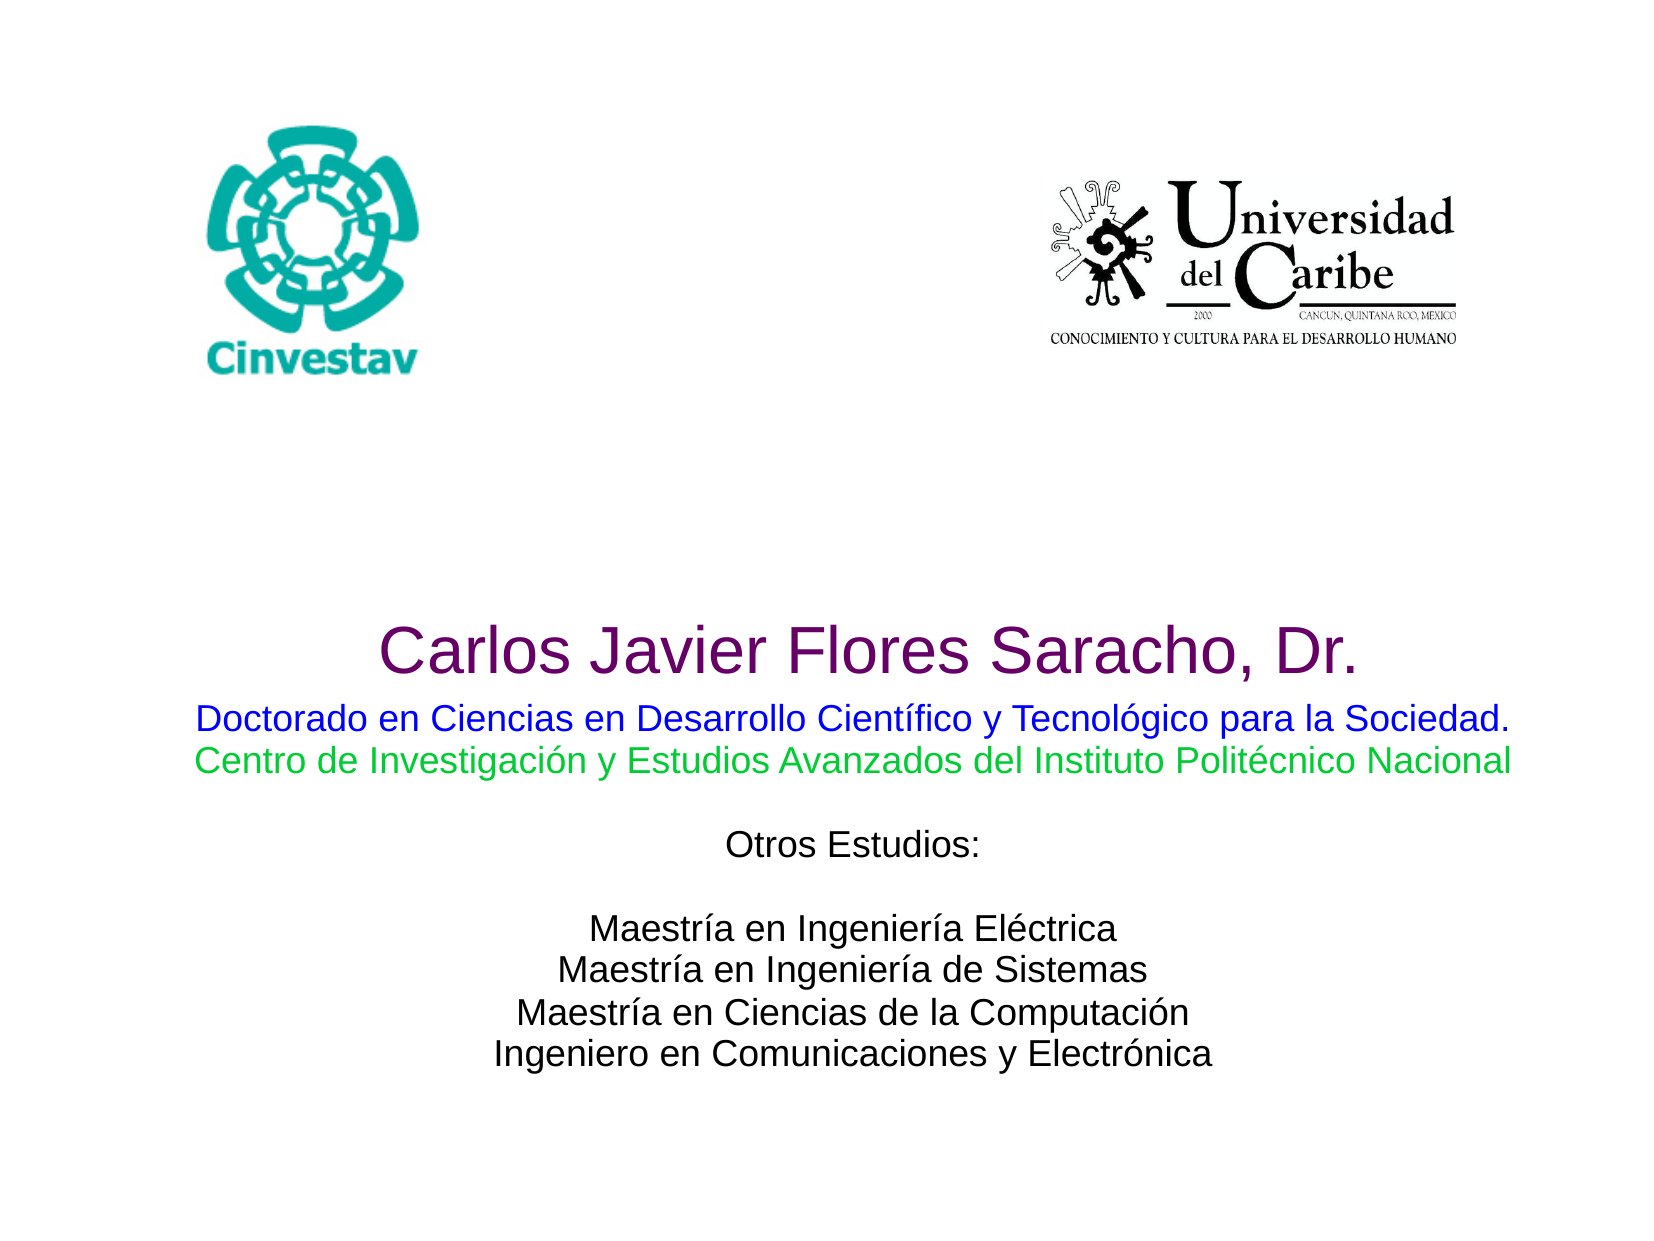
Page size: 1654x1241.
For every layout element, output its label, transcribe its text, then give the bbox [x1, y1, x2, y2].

picture [1050, 179, 1456, 348]
picture [146, 86, 481, 421]
text_box Doctorado en Ciencias en Desarrollo Científico y Tecnológico para la Sociedad. Centro de Investigación y Estudios Avanzados del Instituto Politécnico Nacional Otros Estudios: Maestría en Ingeniería Eléctrica Maestría en Ingeniería de Sistemas Maestría en Ciencias de la Computación Ingeniero en Comunicaciones y Electrónica [179, 689, 1531, 1083]
subtitle Carlos Javier Flores Saracho, Dr. [315, 299, 1426, 689]
